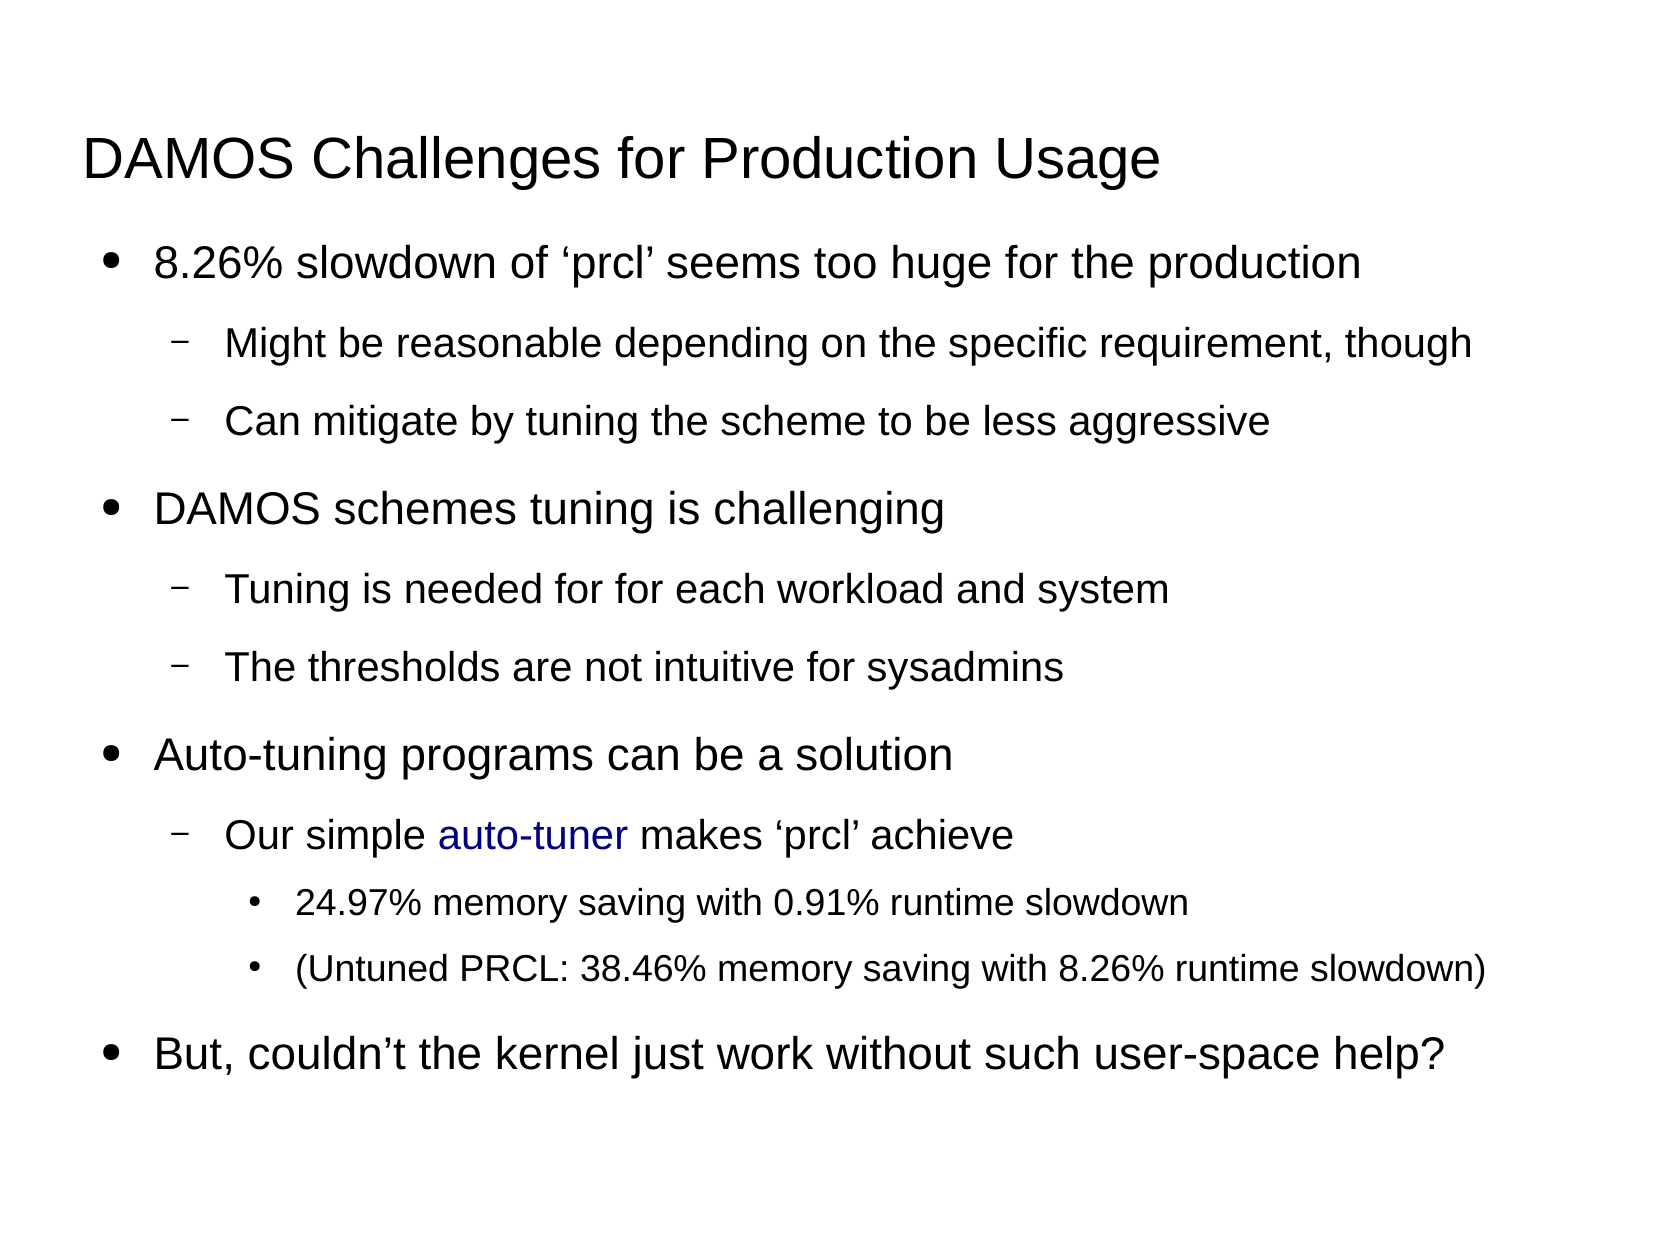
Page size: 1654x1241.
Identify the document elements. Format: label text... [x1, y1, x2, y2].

title DAMOS Challenges for Production Usage [82, 108, 1571, 210]
list 8.26% slowdown of ‘prcl’ seems too huge for the production Might be reasonable depending on the specific requirement, though Can mitigate by tuning the scheme to be less aggressive DAMOS schemes tuning is challenging Tuning is needed for for each workload and system The thresholds are not intuitive for sysadmins Auto-tuning programs can be a solution Our simple auto-tuner makes ‘prcl’ achieve 24.97% memory saving with 0.91% runtime slowdown (Untuned PRCL: 38.46% memory saving with 8.26% runtime slowdown) But, couldn’t the kernel just work without such user-space help? [82, 236, 1571, 1111]
